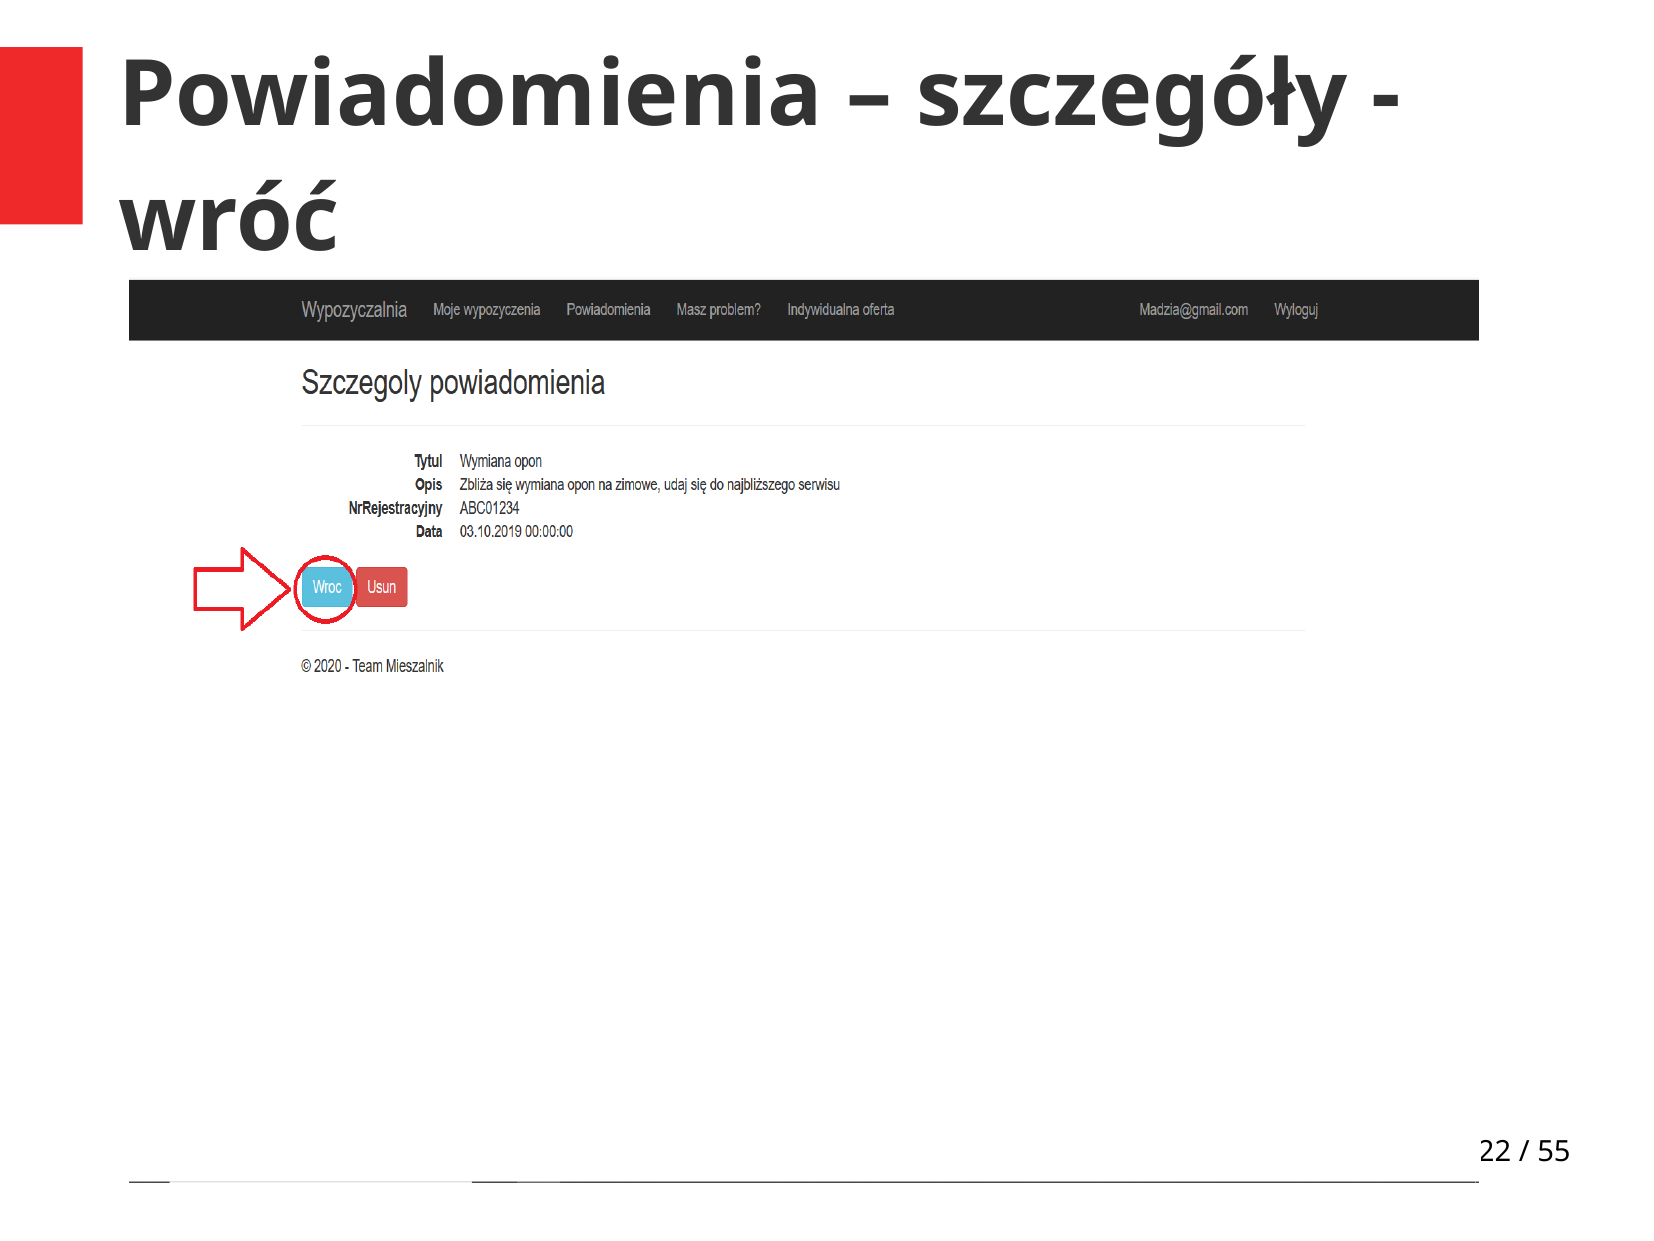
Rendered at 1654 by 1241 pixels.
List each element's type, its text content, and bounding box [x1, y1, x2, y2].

title Powiadomienia – szczegóły - wróć [118, 28, 1571, 278]
picture [129, 277, 1481, 1241]
